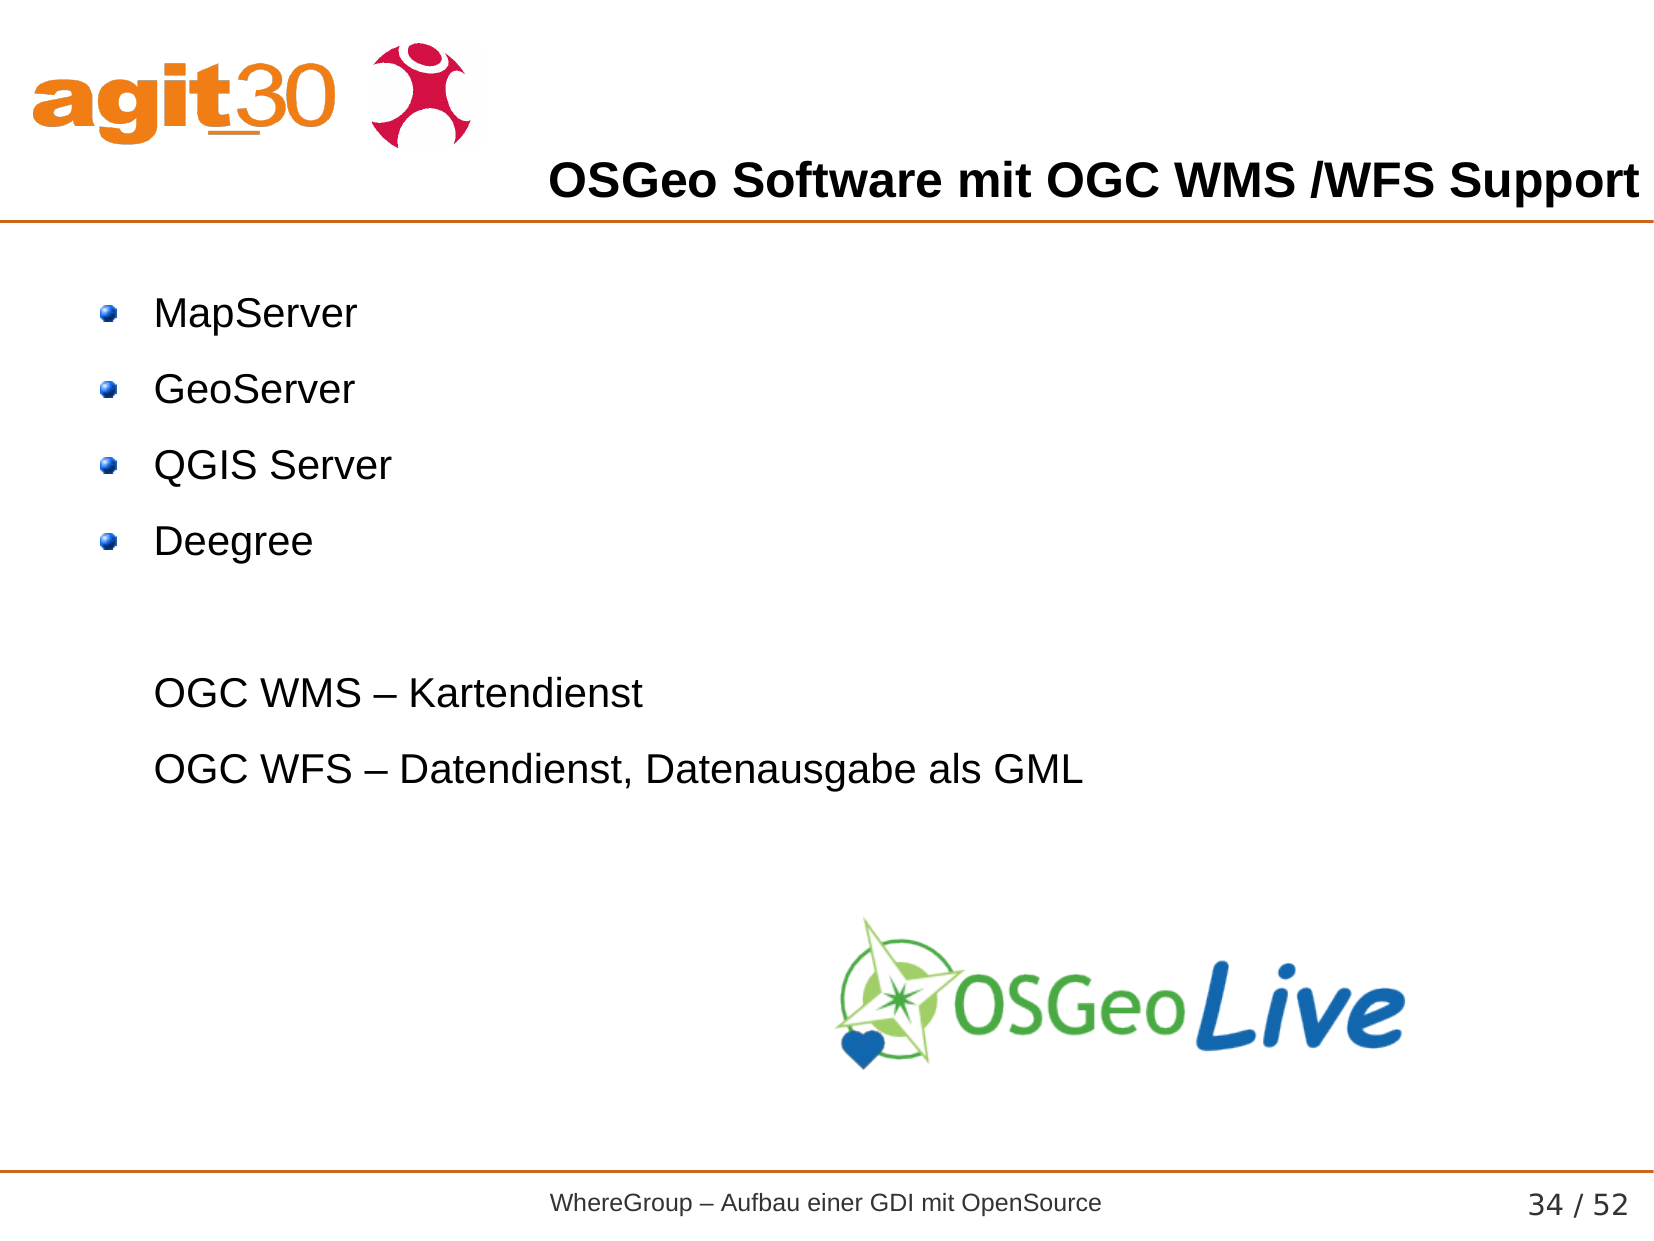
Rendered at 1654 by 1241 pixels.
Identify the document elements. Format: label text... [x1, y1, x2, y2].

picture [627, 915, 1565, 1072]
picture [29, 58, 340, 148]
list MapServer GeoServer QGIS Server Deegree OGC WMS – Kartendienst OGC WFS – Datendienst, Datenausgabe als GML [82, 290, 1571, 1109]
title OSGeo Software mit OGC WMS /WFS Support [253, 135, 1642, 225]
